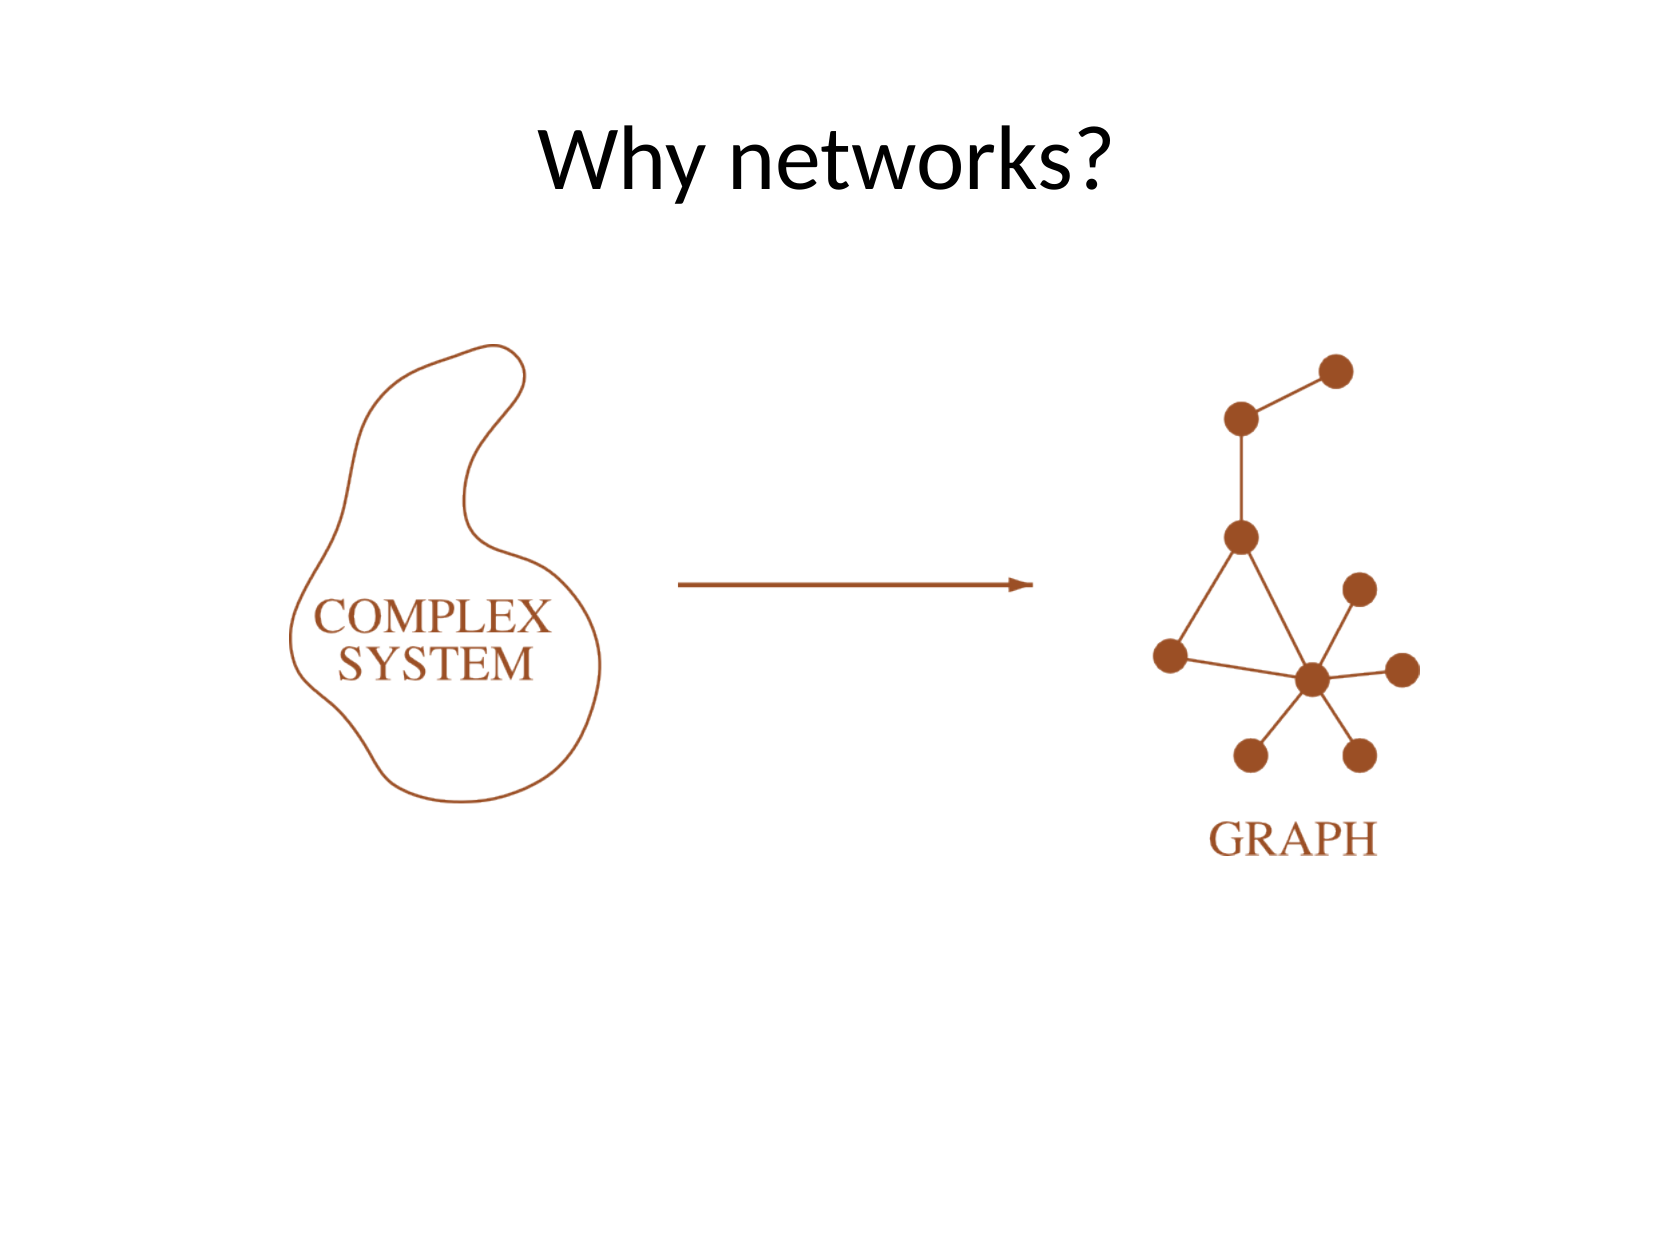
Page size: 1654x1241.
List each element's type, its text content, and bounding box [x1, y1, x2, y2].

picture [289, 344, 1420, 856]
title Why networks? [82, 49, 1571, 257]
